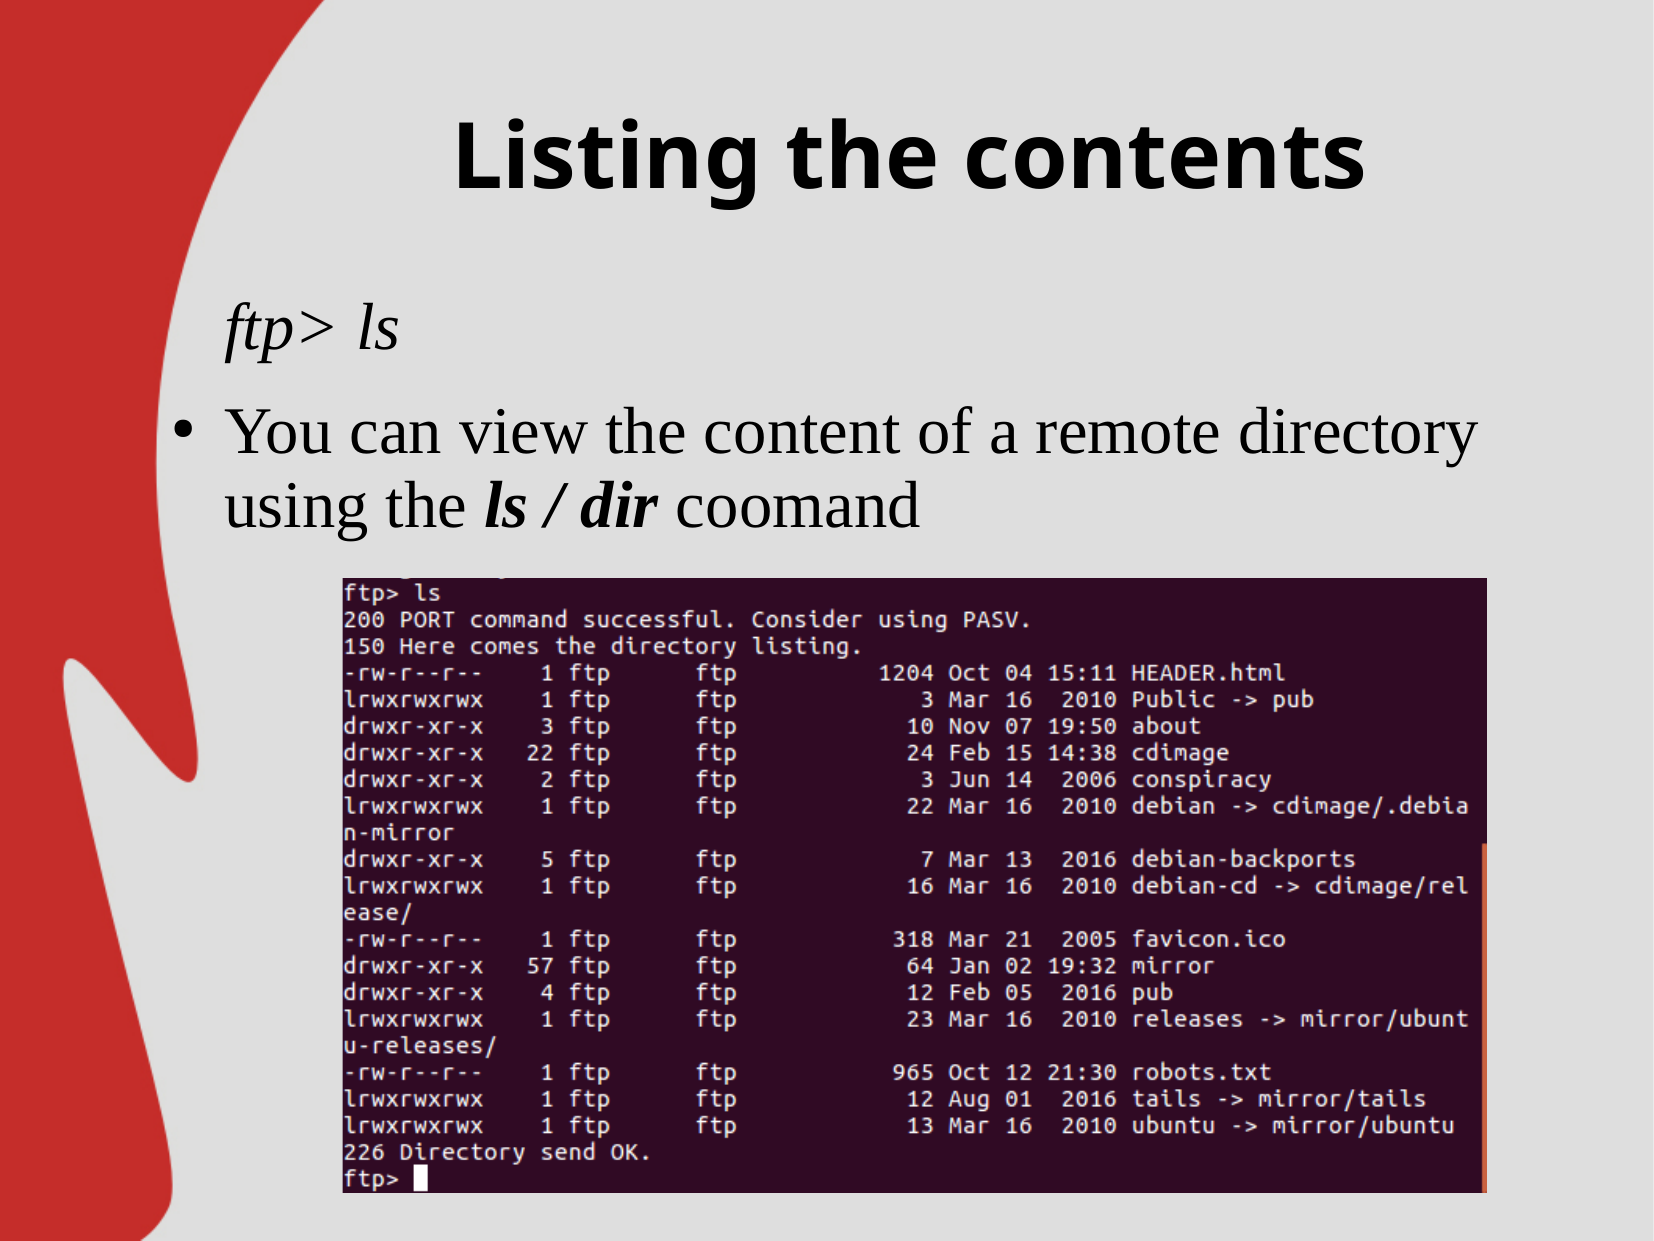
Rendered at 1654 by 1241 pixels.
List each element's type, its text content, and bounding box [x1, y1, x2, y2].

title Listing the contents [165, 49, 1654, 257]
picture [0, 0, 1654, 1241]
list ftp> ls You can view the content of a remote directory using the ls / dir coomand [153, 290, 1642, 1010]
